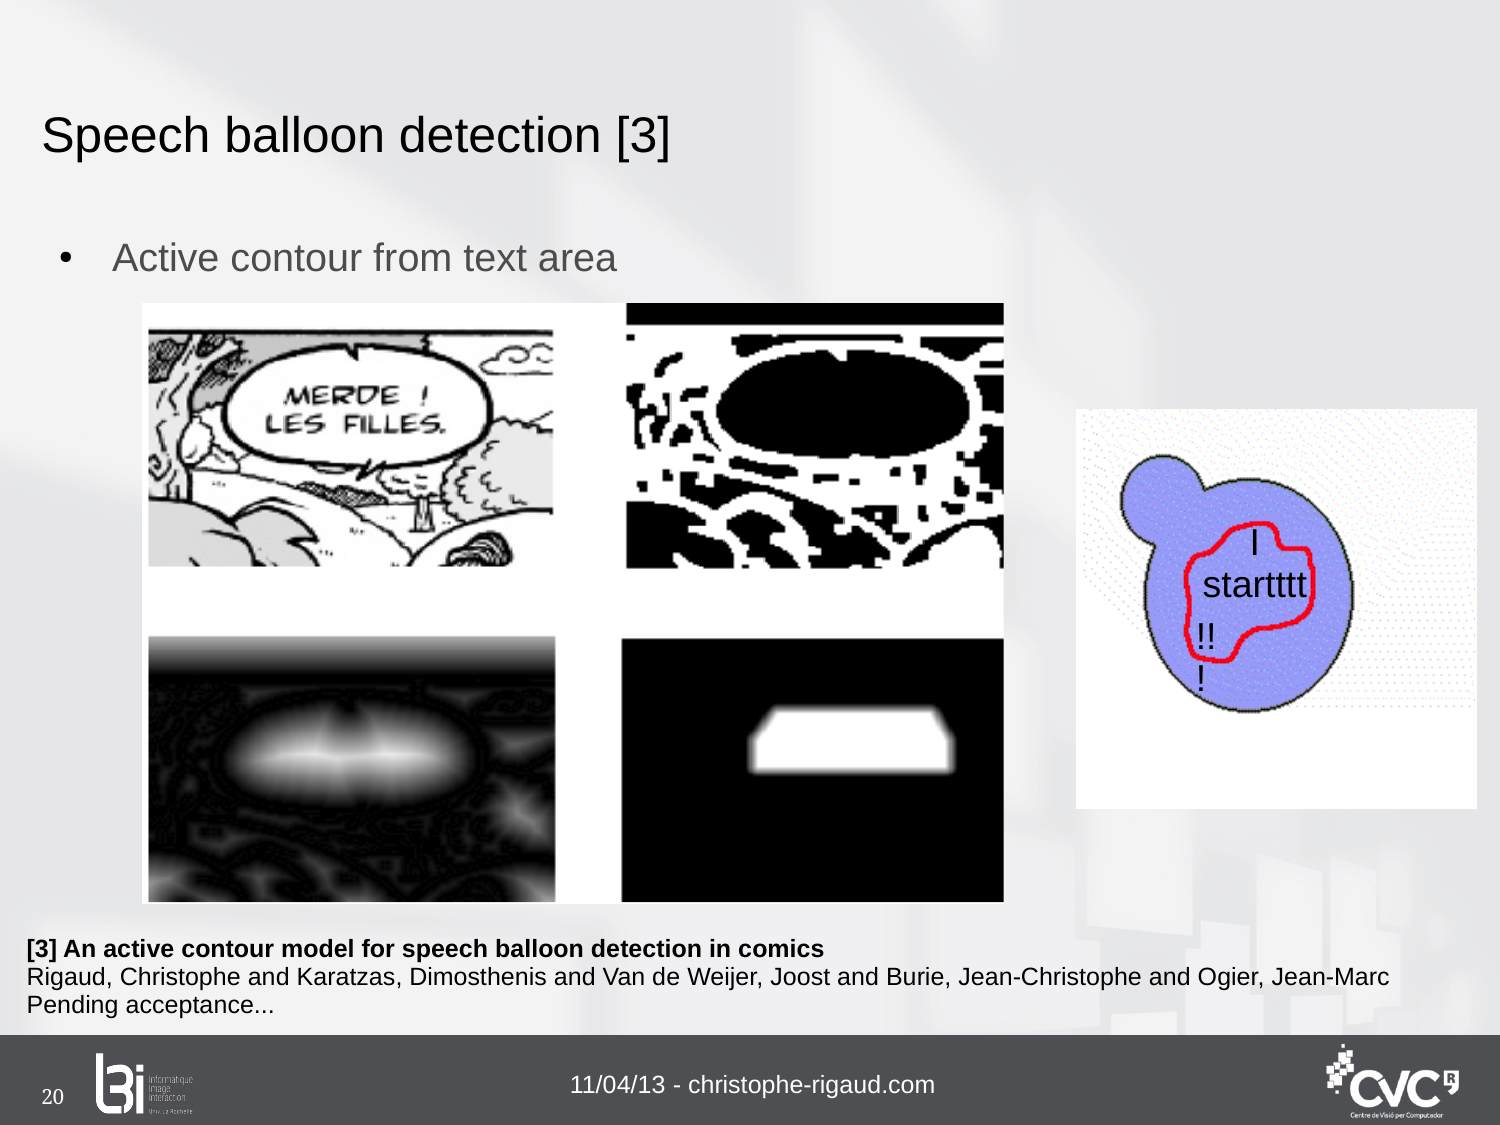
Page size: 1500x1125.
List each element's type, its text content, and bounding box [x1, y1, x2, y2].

text_box I startttt [1181, 513, 1329, 655]
text_box 11/04/13 - christophe-rigaud.com [219, 1063, 1447, 1106]
title Speech balloon detection [3] [41, 41, 1459, 229]
list Active contour from text area [41, 235, 1459, 927]
picture [0, 0, 1500, 1125]
text_box !!! [1181, 608, 1241, 666]
text_box [3] An active contour model for speech balloon detection in comics Rigaud, Christophe and Karatzas, Dimosthenis and Van de Weijer, Joost and Burie, Jean-Christophe and Ogier, Jean-Marc Pending acceptance... [11, 927, 1477, 1027]
